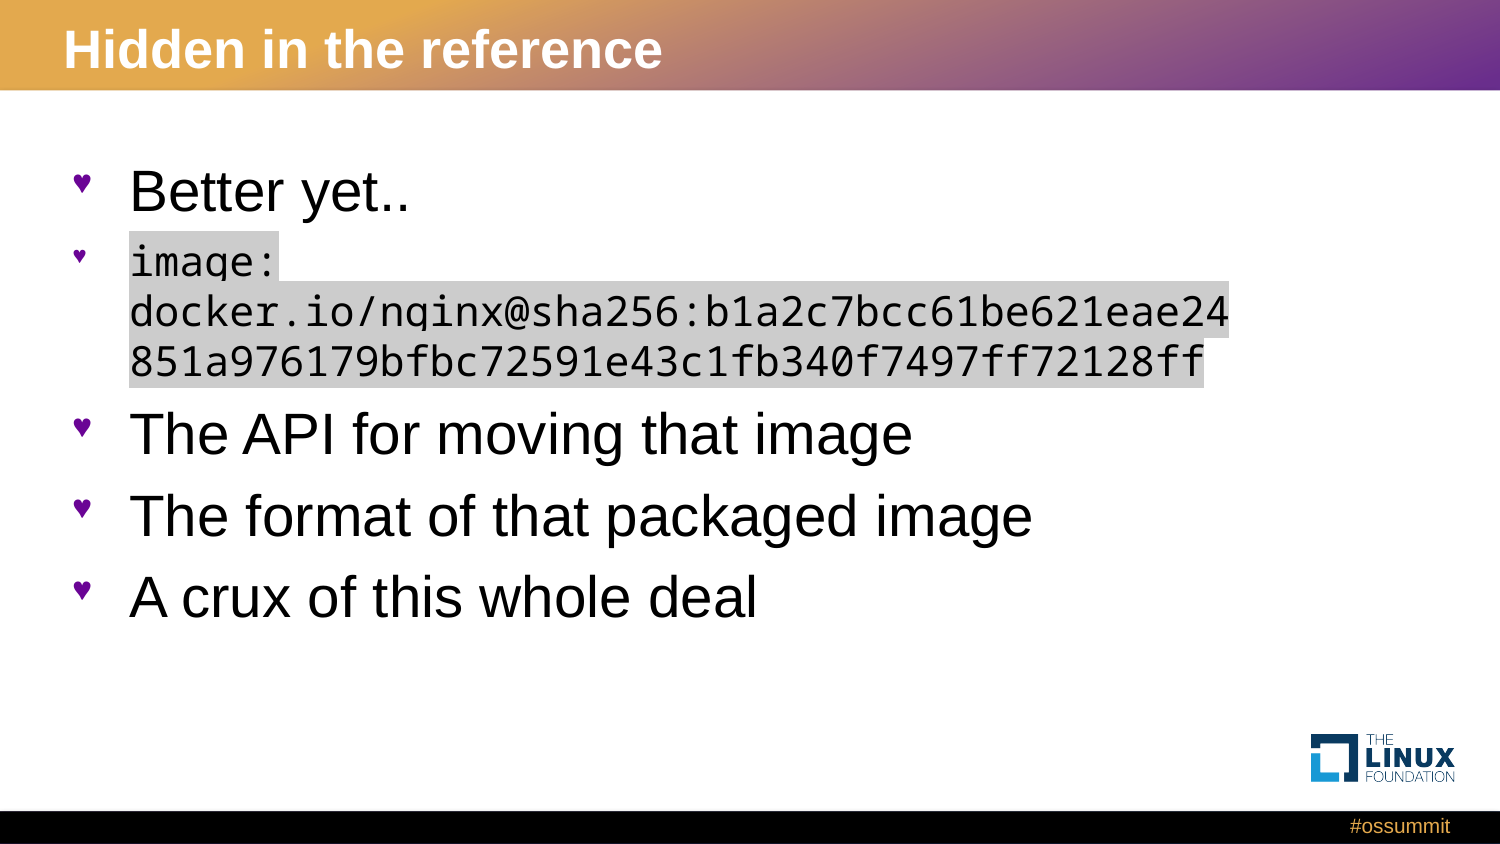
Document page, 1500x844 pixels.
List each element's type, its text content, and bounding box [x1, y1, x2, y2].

picture [0, 0, 1500, 90]
title Hidden in the reference [48, 6, 1425, 87]
picture [1311, 734, 1455, 782]
list Better yet.. image: docker.io/nginx@sha256:b1a2c7bcc61be621eae24851a976179bfbc72591e43c1fb340f7497ff72128ff The API for moving that image The format of that packaged image A crux of this whole deal [58, 145, 1269, 754]
